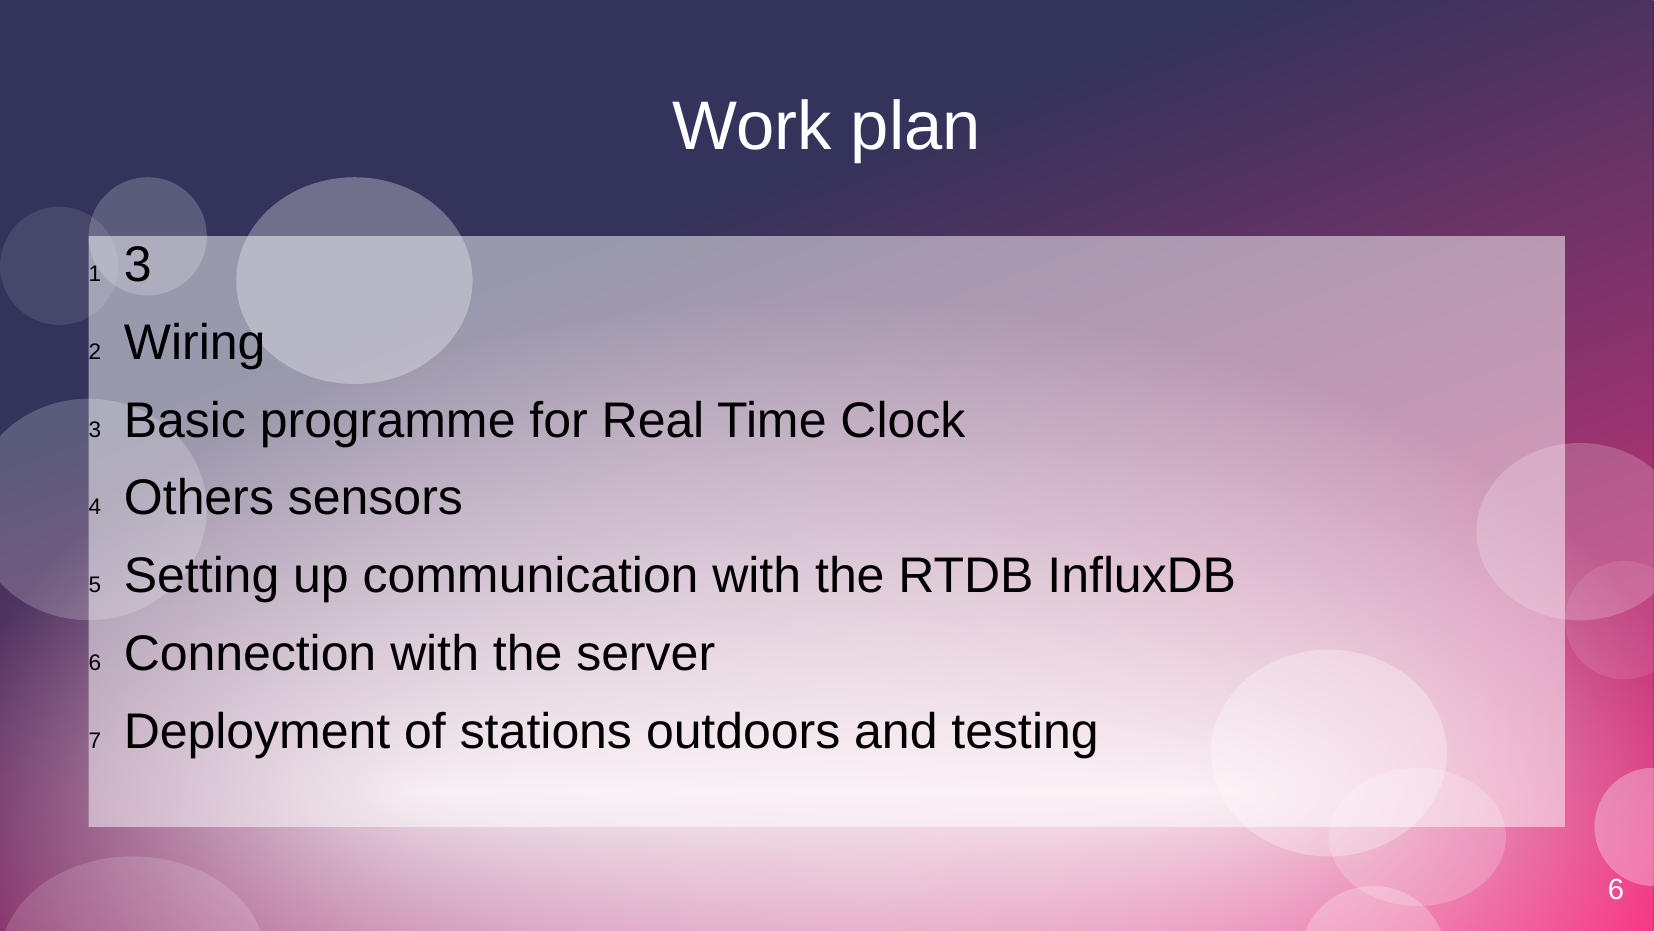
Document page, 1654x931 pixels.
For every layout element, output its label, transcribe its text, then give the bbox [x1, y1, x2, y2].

list 3 Wiring Basic programme for Real Time Clock Others sensors Setting up communication with the RTDB InfluxDB Connection with the server Deployment of stations outdoors and testing [88, 236, 1565, 827]
title Work plan [88, 44, 1565, 207]
